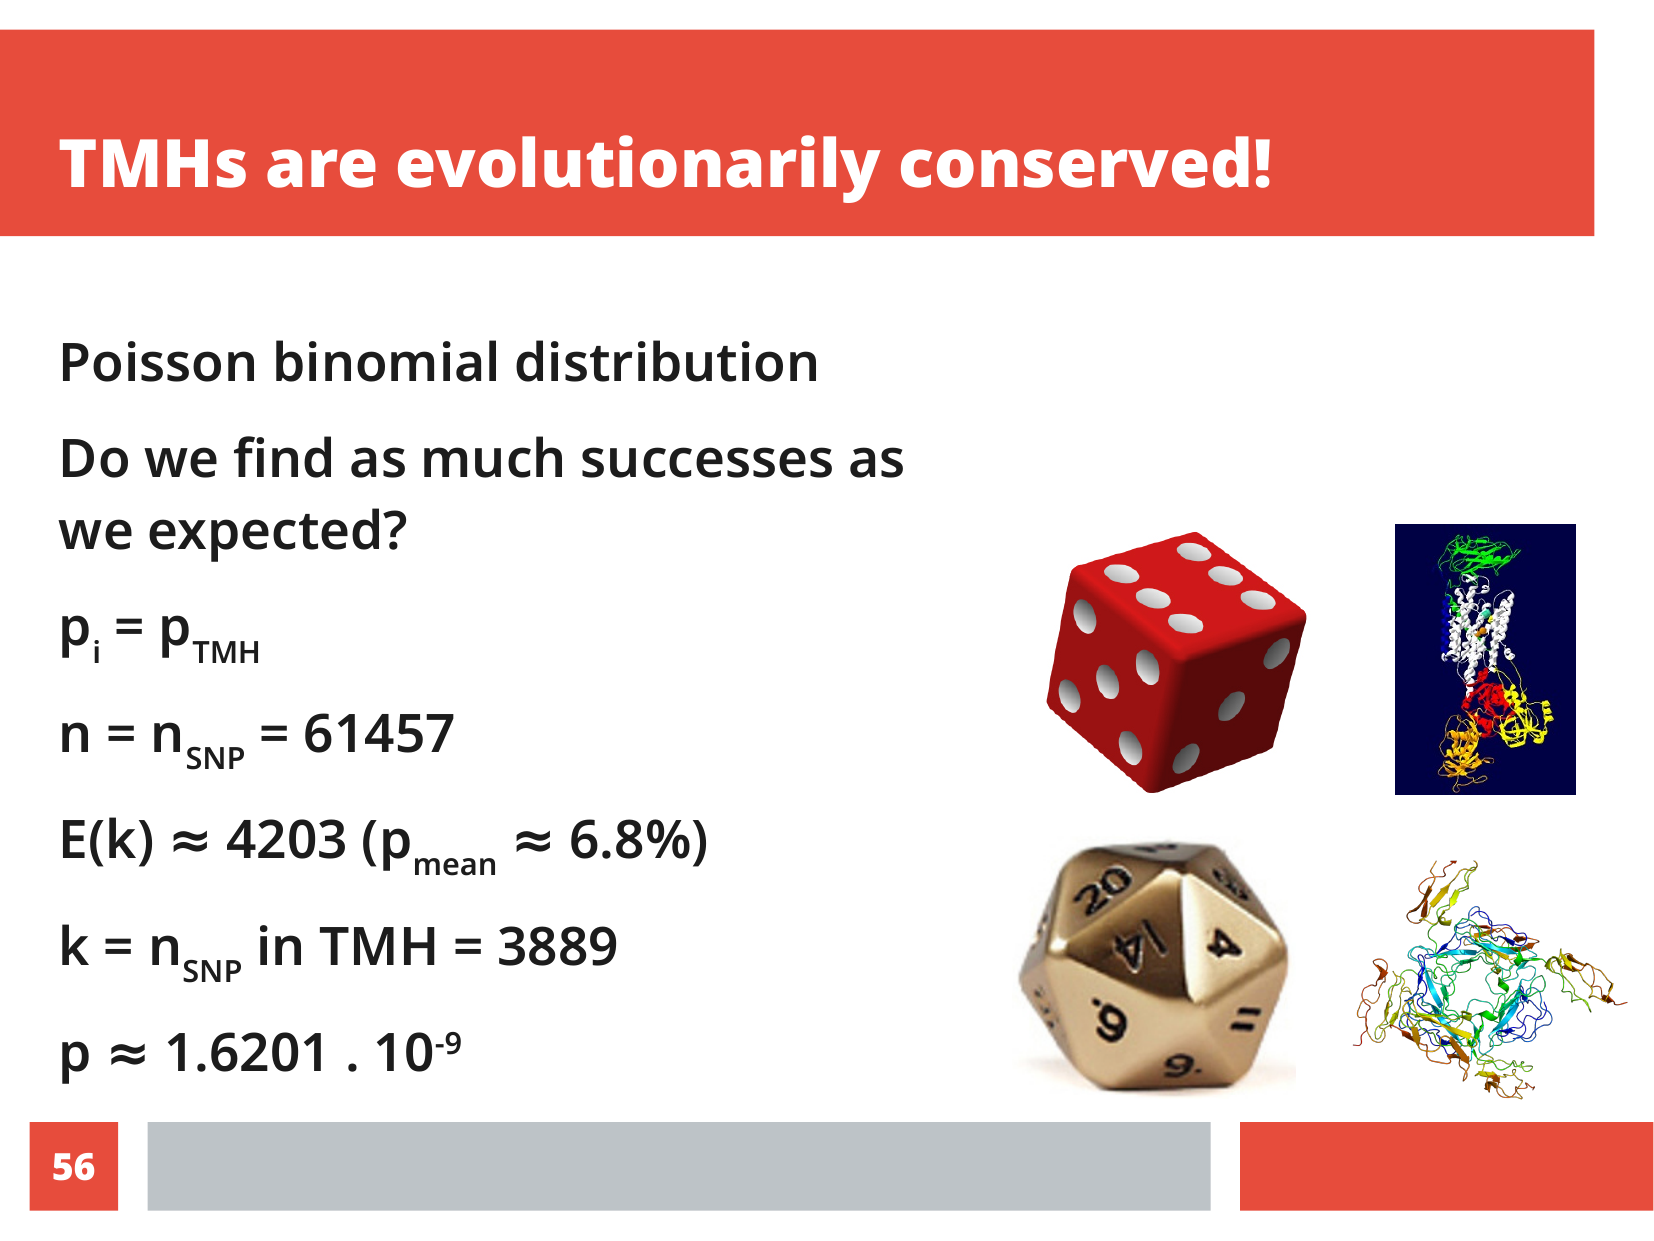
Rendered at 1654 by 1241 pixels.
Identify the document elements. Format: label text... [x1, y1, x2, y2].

title TMHs are evolutionarily conserved! [59, 59, 1595, 207]
list Poisson binomial distribution Do we find as much successes as we expected? pi = pTMH n = nSNP = 61457 E(k) ≈ 4203 (pmean ≈ 6.8%) k = nSNP in TMH = 3889 p ≈ 1.6201 . 10-9 [59, 324, 916, 1093]
picture [1395, 524, 1576, 796]
picture [1346, 854, 1634, 1106]
picture [1033, 509, 1317, 804]
picture [1012, 834, 1296, 1099]
